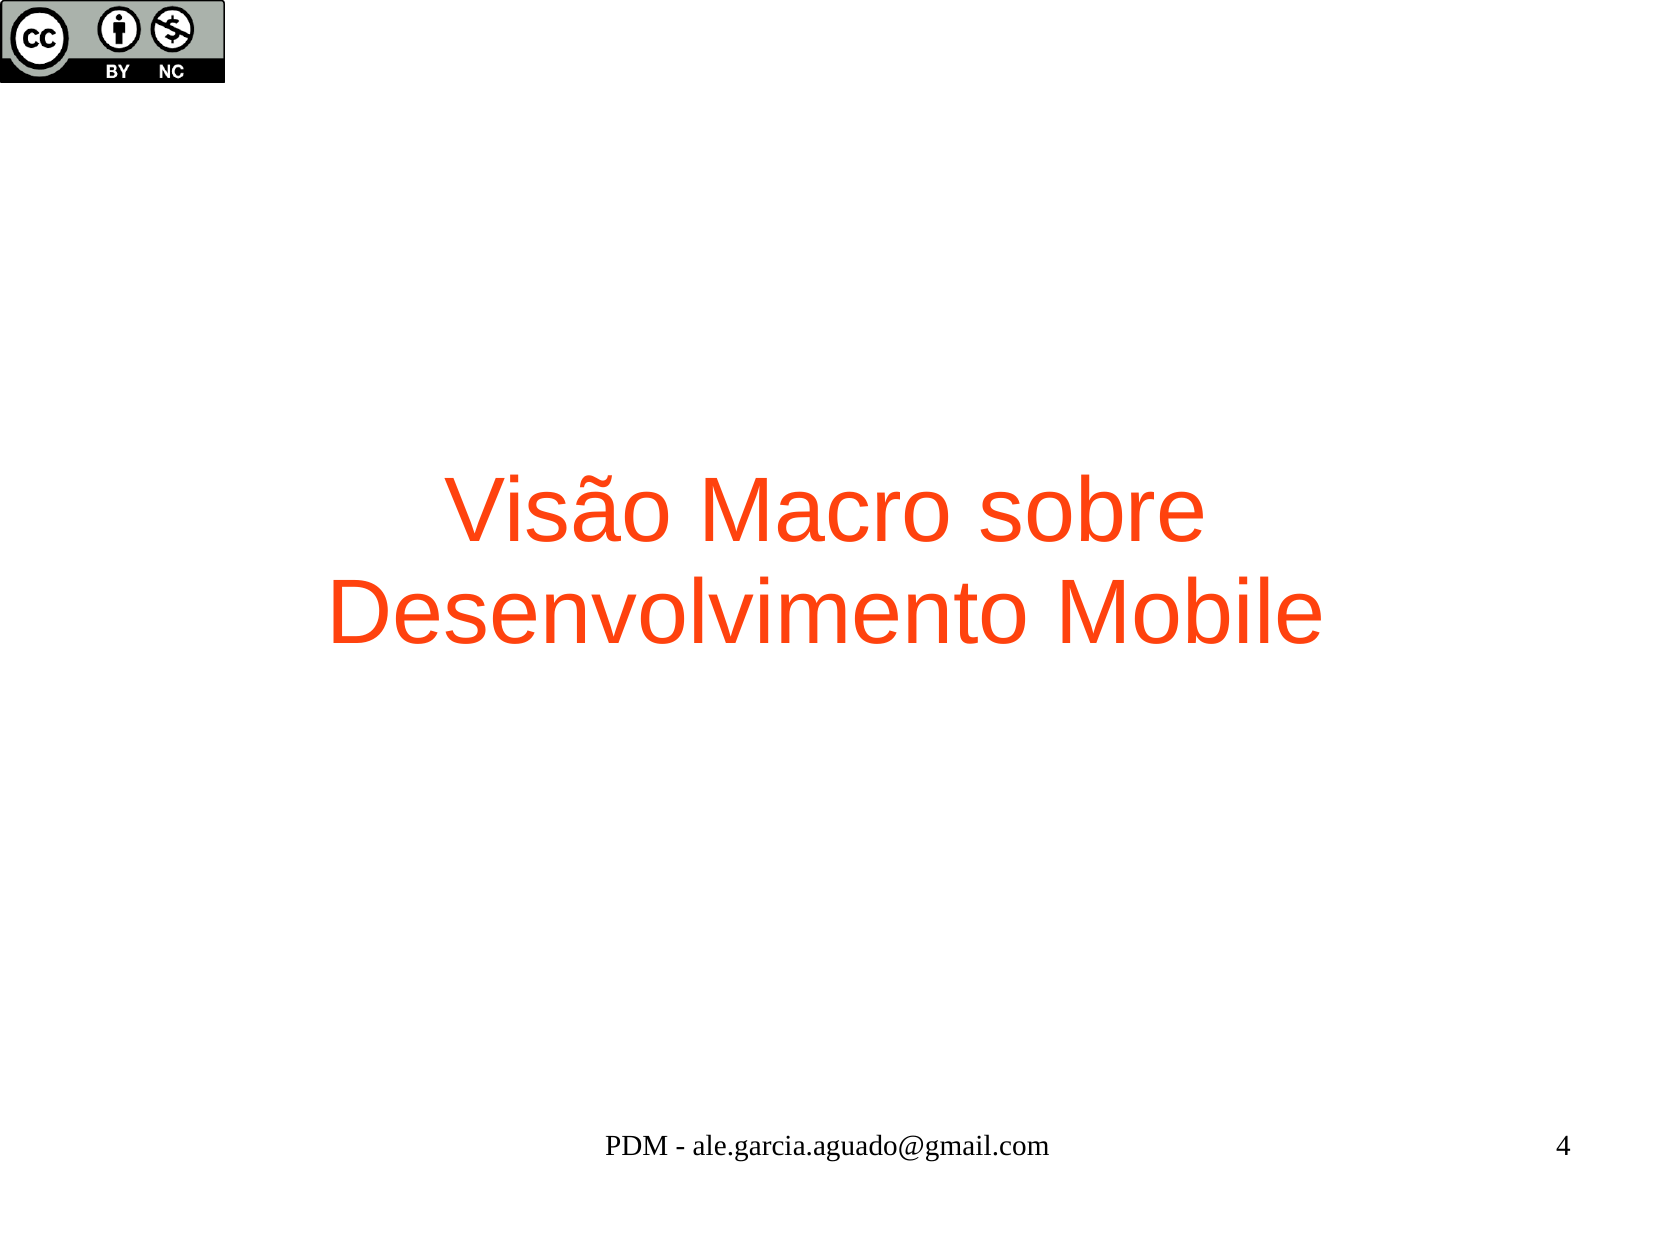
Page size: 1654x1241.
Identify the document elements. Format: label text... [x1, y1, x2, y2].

picture [0, 0, 225, 83]
title Visão Macro sobre Desenvolvimento Mobile [82, 458, 1571, 664]
